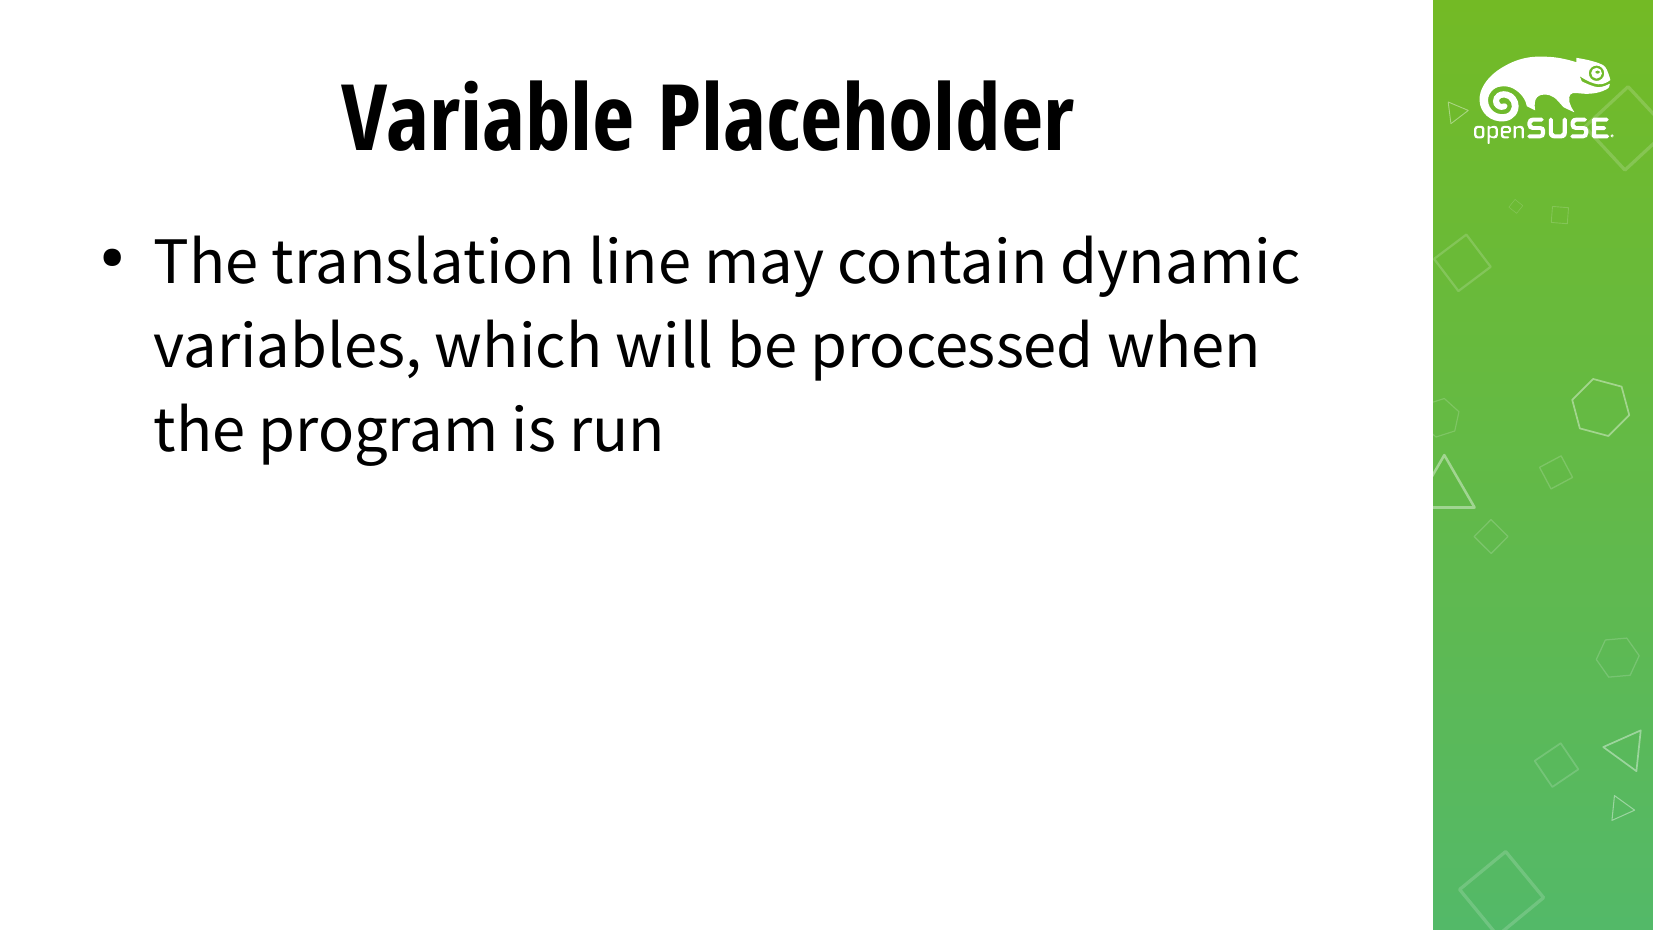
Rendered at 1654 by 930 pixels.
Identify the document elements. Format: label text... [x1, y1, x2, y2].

list The translation line may contain dynamic variables, which will be processed when the program is run [82, 217, 1336, 757]
title Variable Placeholder [82, 37, 1336, 193]
